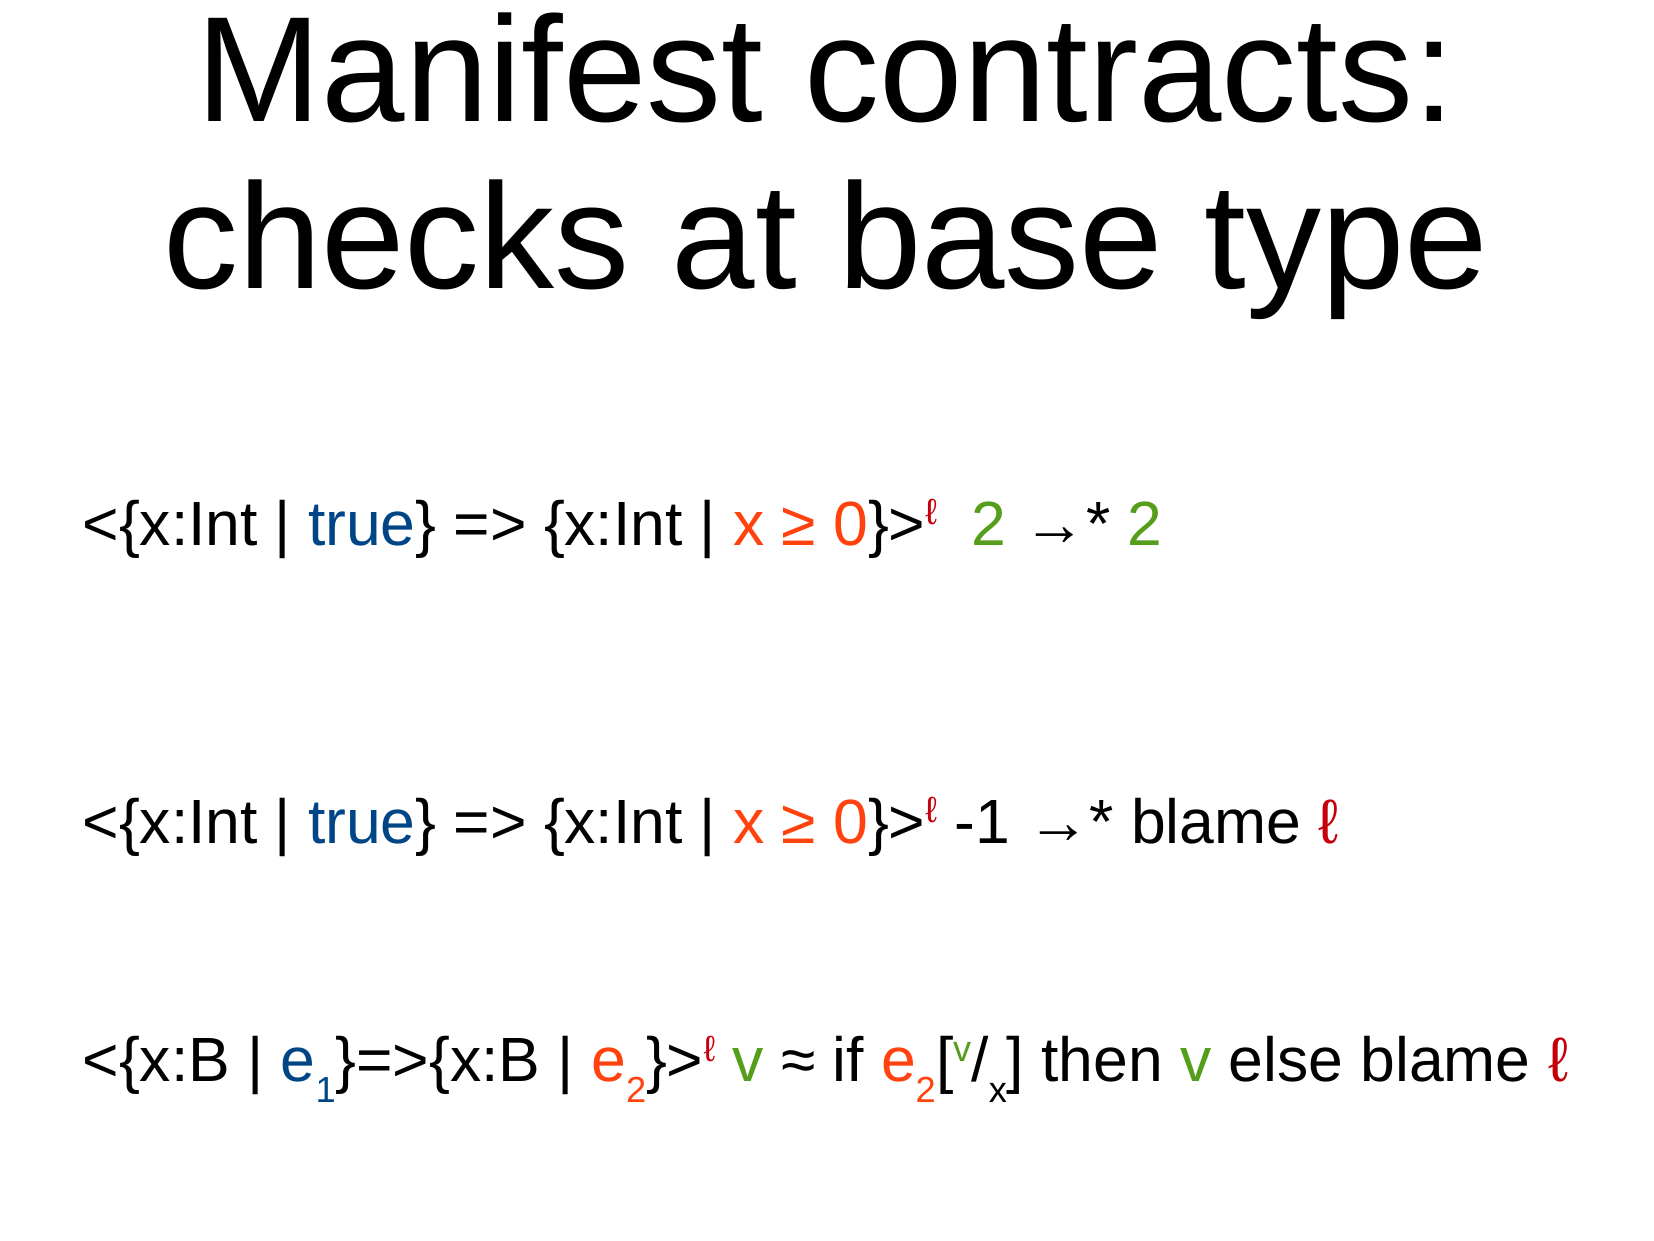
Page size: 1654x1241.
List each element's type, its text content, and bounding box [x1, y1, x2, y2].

list <{x:Int | true} => {x:Int | x ≥ 0}>ℓ 2 →* 2 <{x:Int | true} => {x:Int | x ≥ 0}>ℓ -1 →* blame ℓ <{x:B | e1}=>{x:B | e2}>ℓ v ≈ if e2[v/x] then v else blame ℓ [82, 290, 1571, 1010]
title Manifest contracts: checks at base type [82, 0, 1571, 290]
